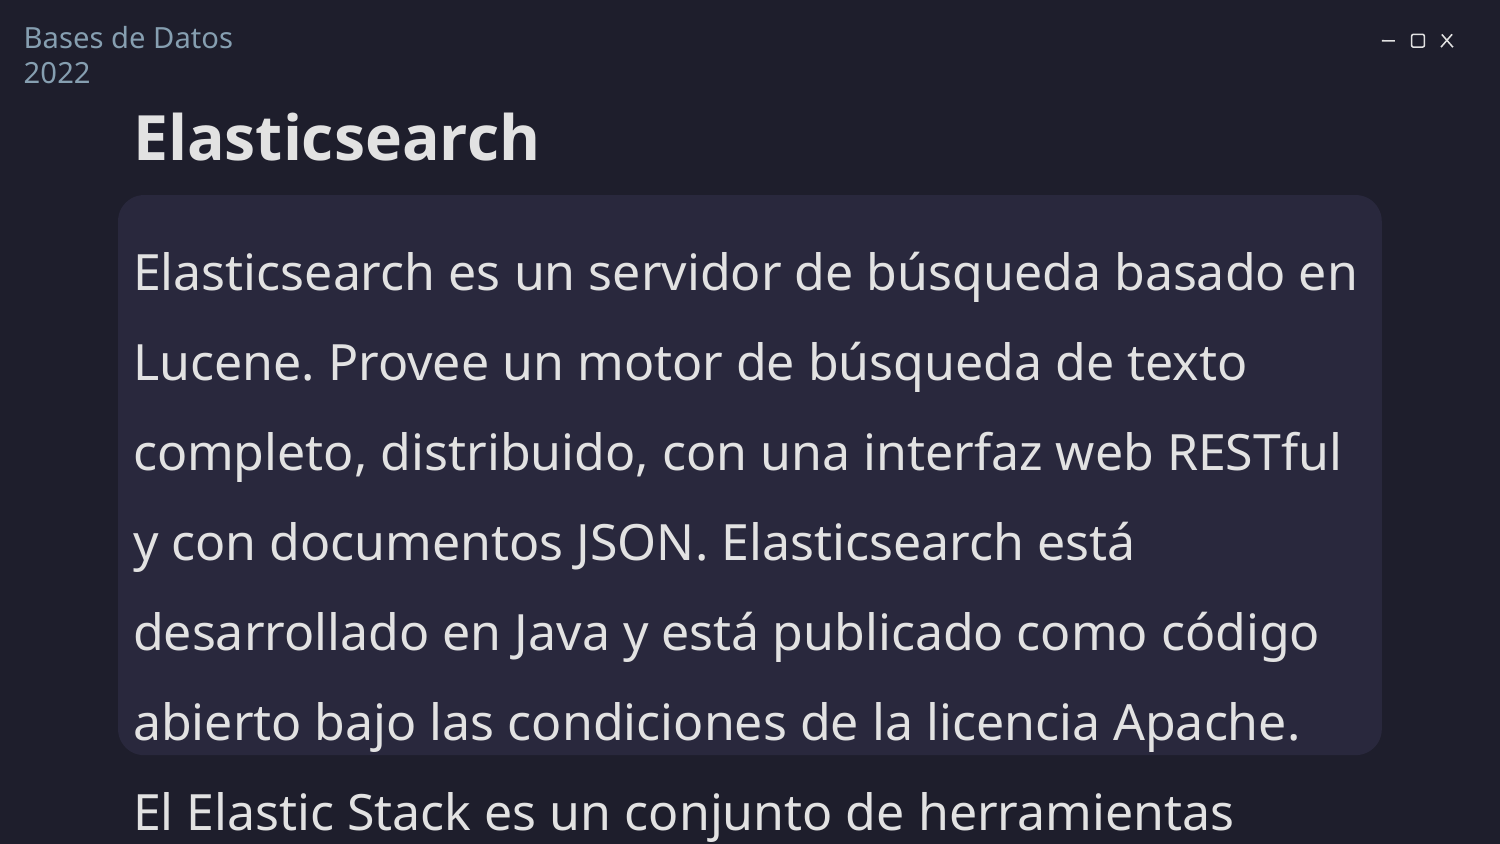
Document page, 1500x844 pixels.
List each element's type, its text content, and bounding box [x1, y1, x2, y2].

title Elasticsearch [118, 88, 1382, 183]
list Elasticsearch es un servidor de búsqueda basado en Lucene. Provee un motor de búsqueda de texto completo, distribuido, con una interfaz web RESTful y con documentos JSON. Elasticsearch está desarrollado en Java y está publicado como código abierto bajo las condiciones de la licencia Apache. El Elastic Stack es un conjunto de herramientas open source para la ingesta, el enriquecimiento, el almacenamiento, el análisis y la visualización de datos. [118, 195, 1382, 750]
